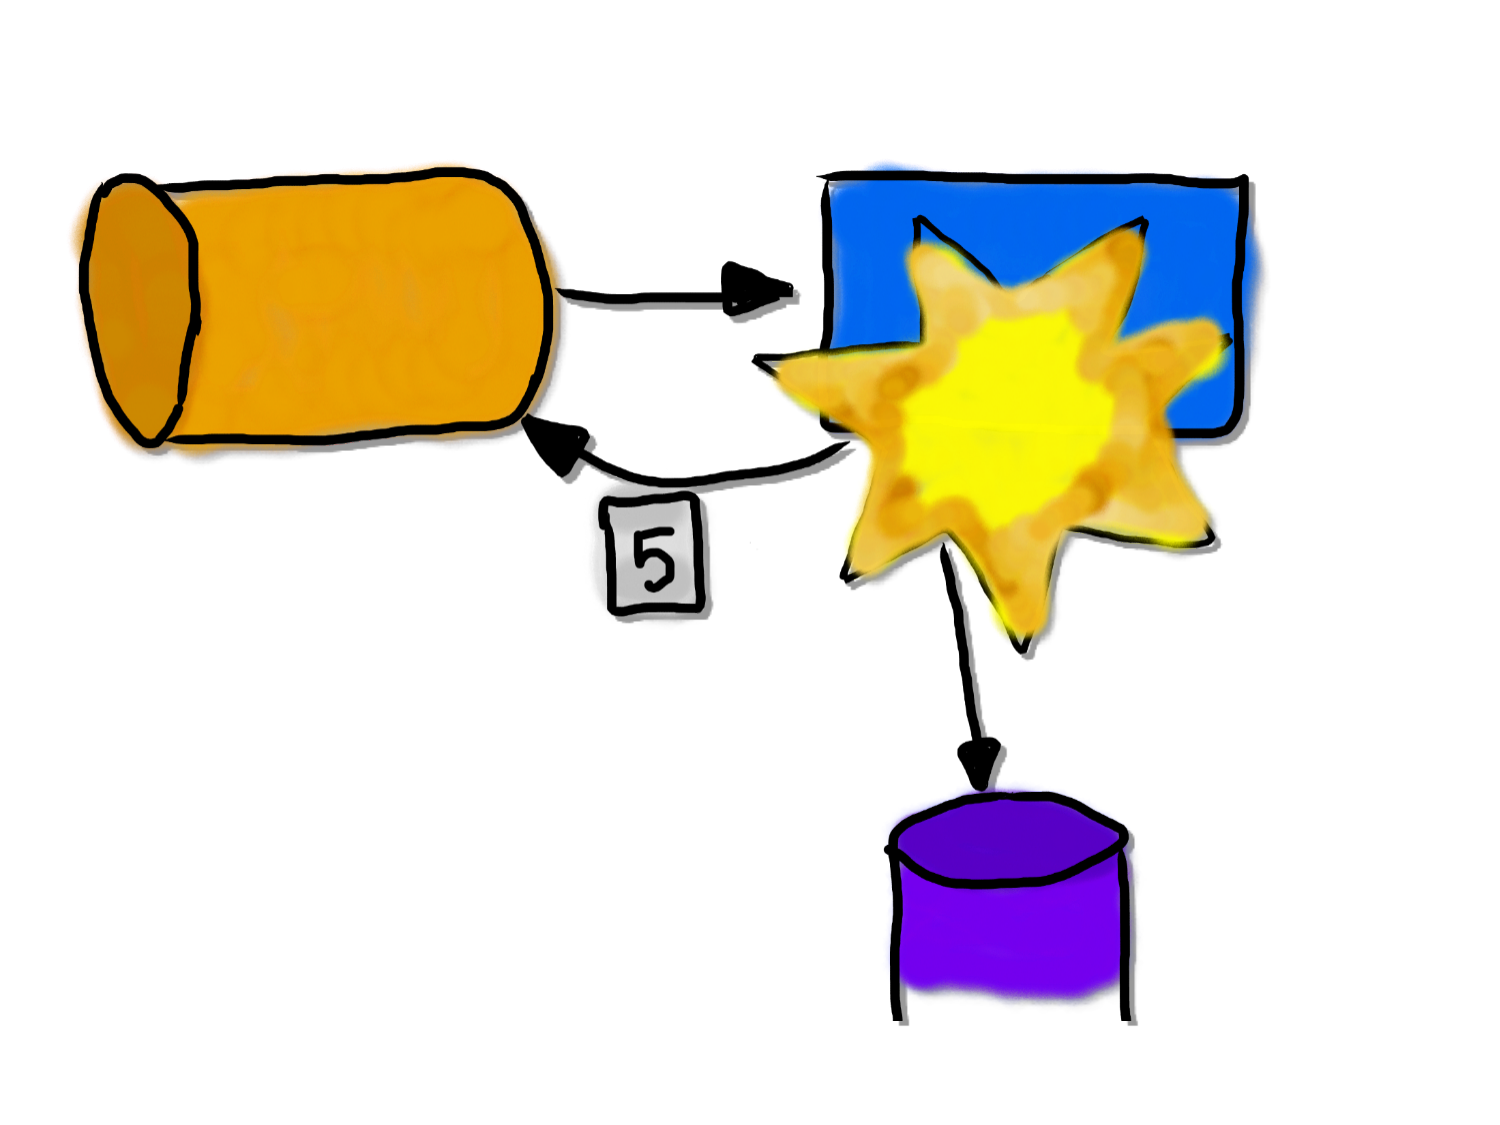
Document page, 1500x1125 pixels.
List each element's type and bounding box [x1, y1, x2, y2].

picture [0, 104, 1500, 1021]
